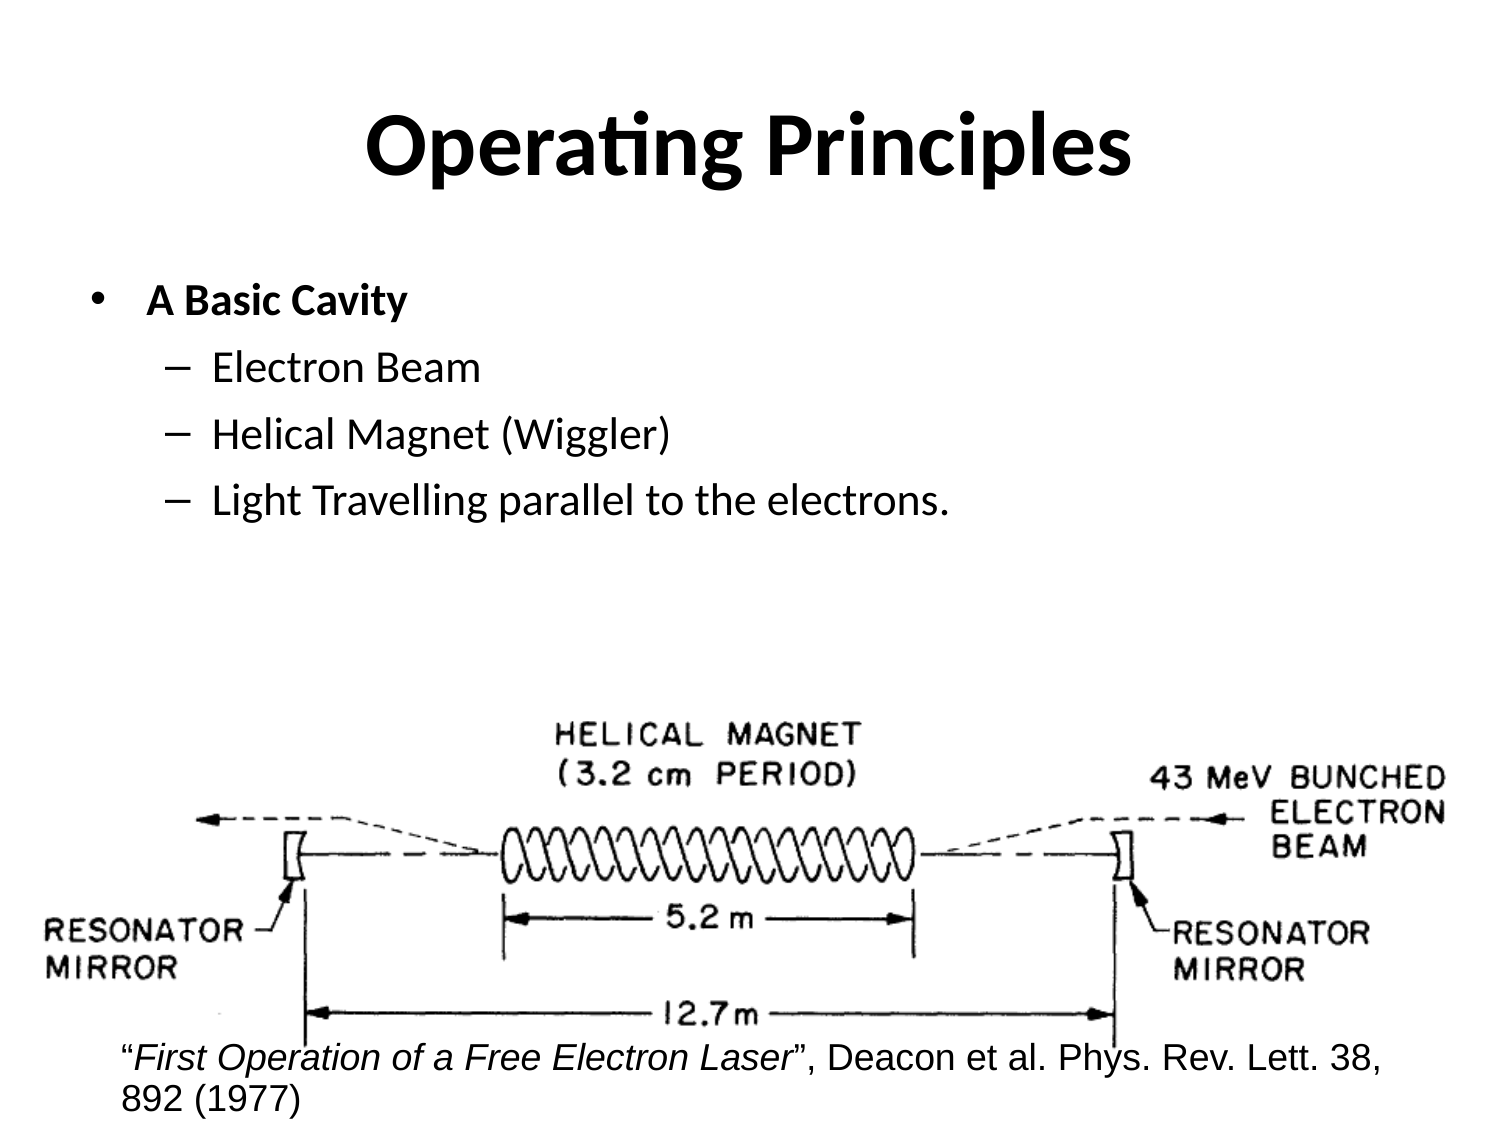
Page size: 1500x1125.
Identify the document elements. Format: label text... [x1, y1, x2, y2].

picture [5, 662, 1500, 1065]
title Operating Principles [75, 45, 1425, 233]
text_box “First Operation of a Free Electron Laser”, Deacon et al. Phys. Rev. Lett. 38, 892 (1977) [106, 1028, 1430, 1125]
list A Basic Cavity Electron Beam Helical Magnet (Wiggler) Light Travelling parallel to the electrons. [75, 262, 1425, 662]
